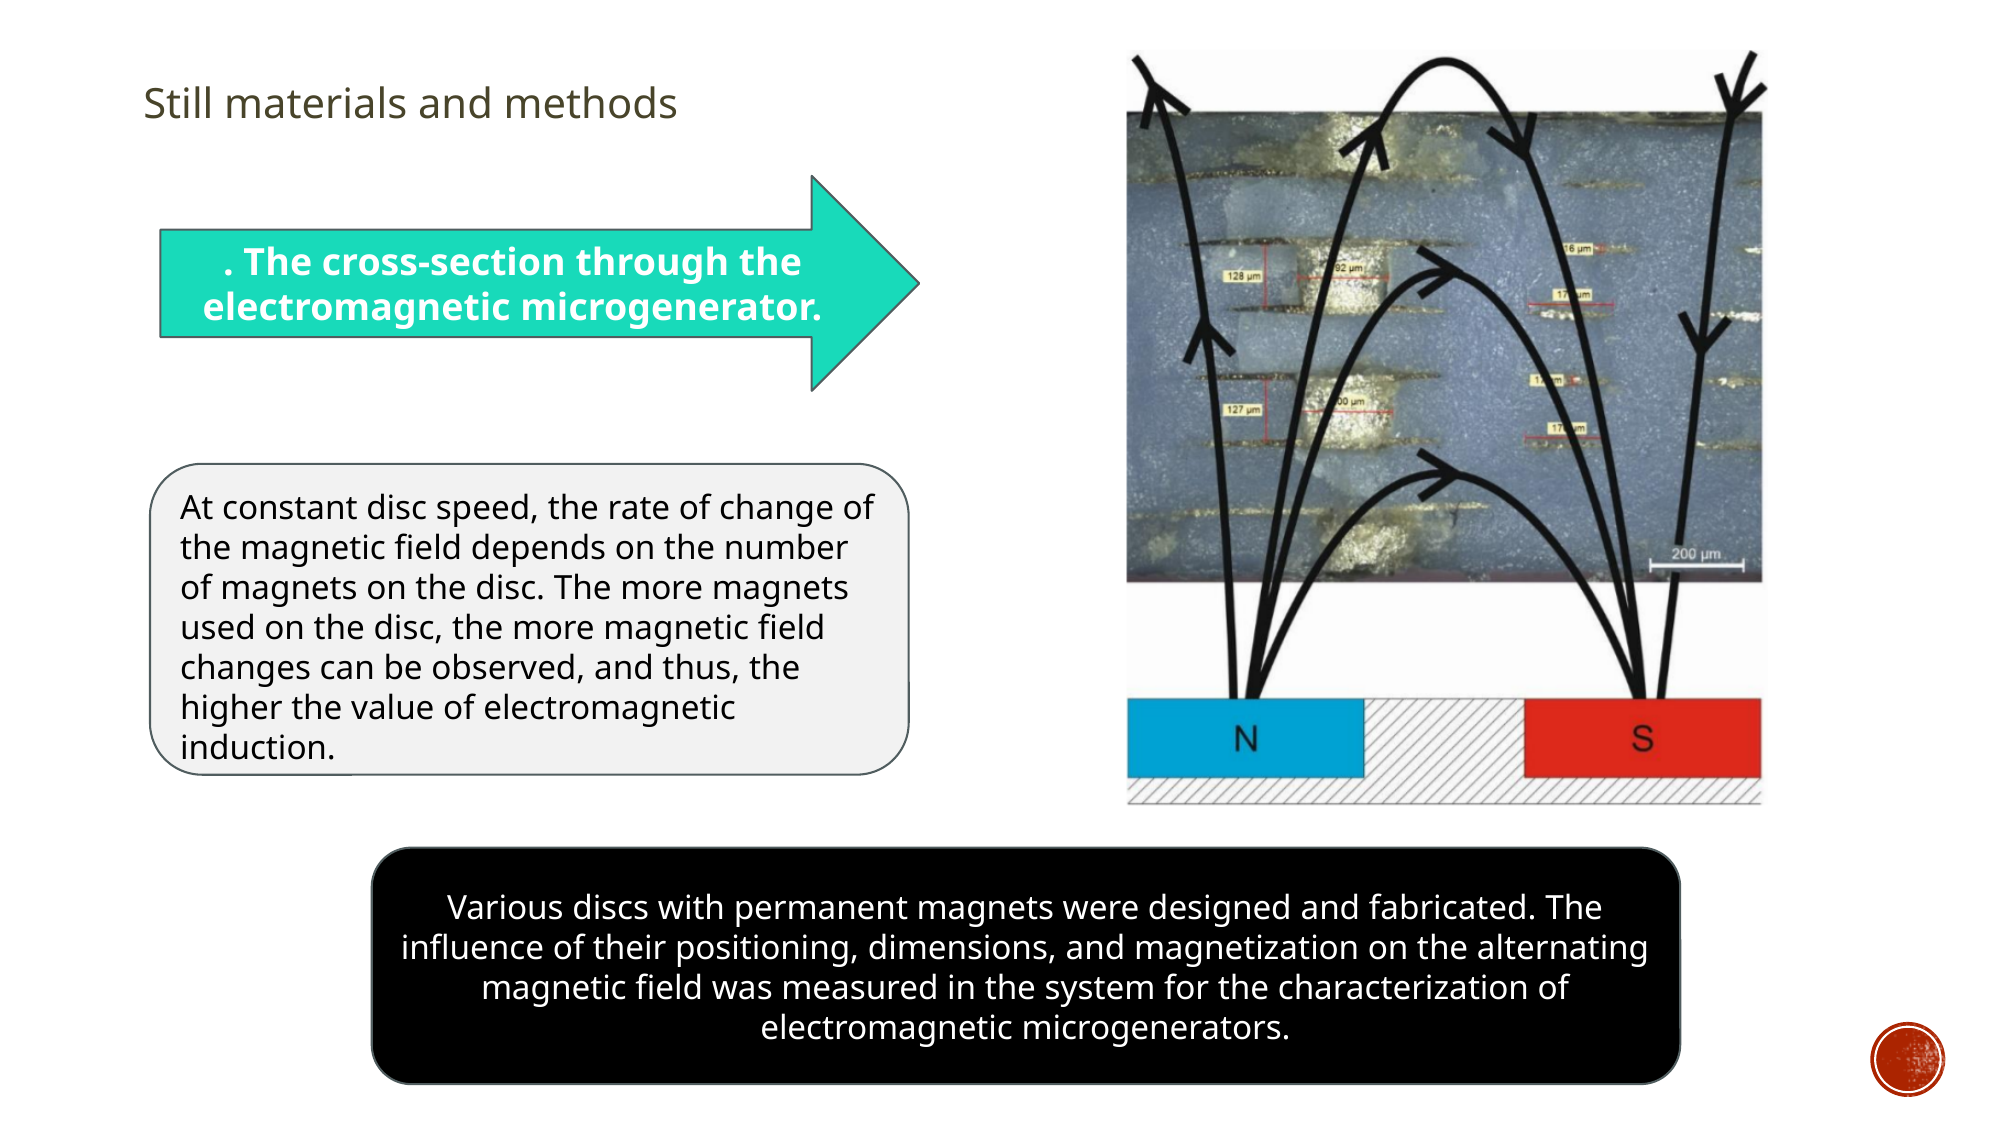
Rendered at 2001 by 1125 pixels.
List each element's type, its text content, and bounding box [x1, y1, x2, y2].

text_box Still materials and methods [128, 69, 763, 135]
text_box . The cross-section through the electromagnetic microgenerator. [160, 175, 920, 391]
text_box At constant disc speed, the rate of change of the magnetic field depends on the number of magnets on the disc. The more magnets used on the disc, the more magnetic field changes can be observed, and thus, the higher the value of electromagnetic induction. [150, 463, 909, 775]
picture [999, 0, 1900, 822]
text_box Various discs with permanent magnets were designed and fabricated. The influence of their positioning, dimensions, and magnetization on the alternating magnetic field was measured in the system for the characterization of electromagnetic microgenerators. [371, 847, 1681, 1085]
